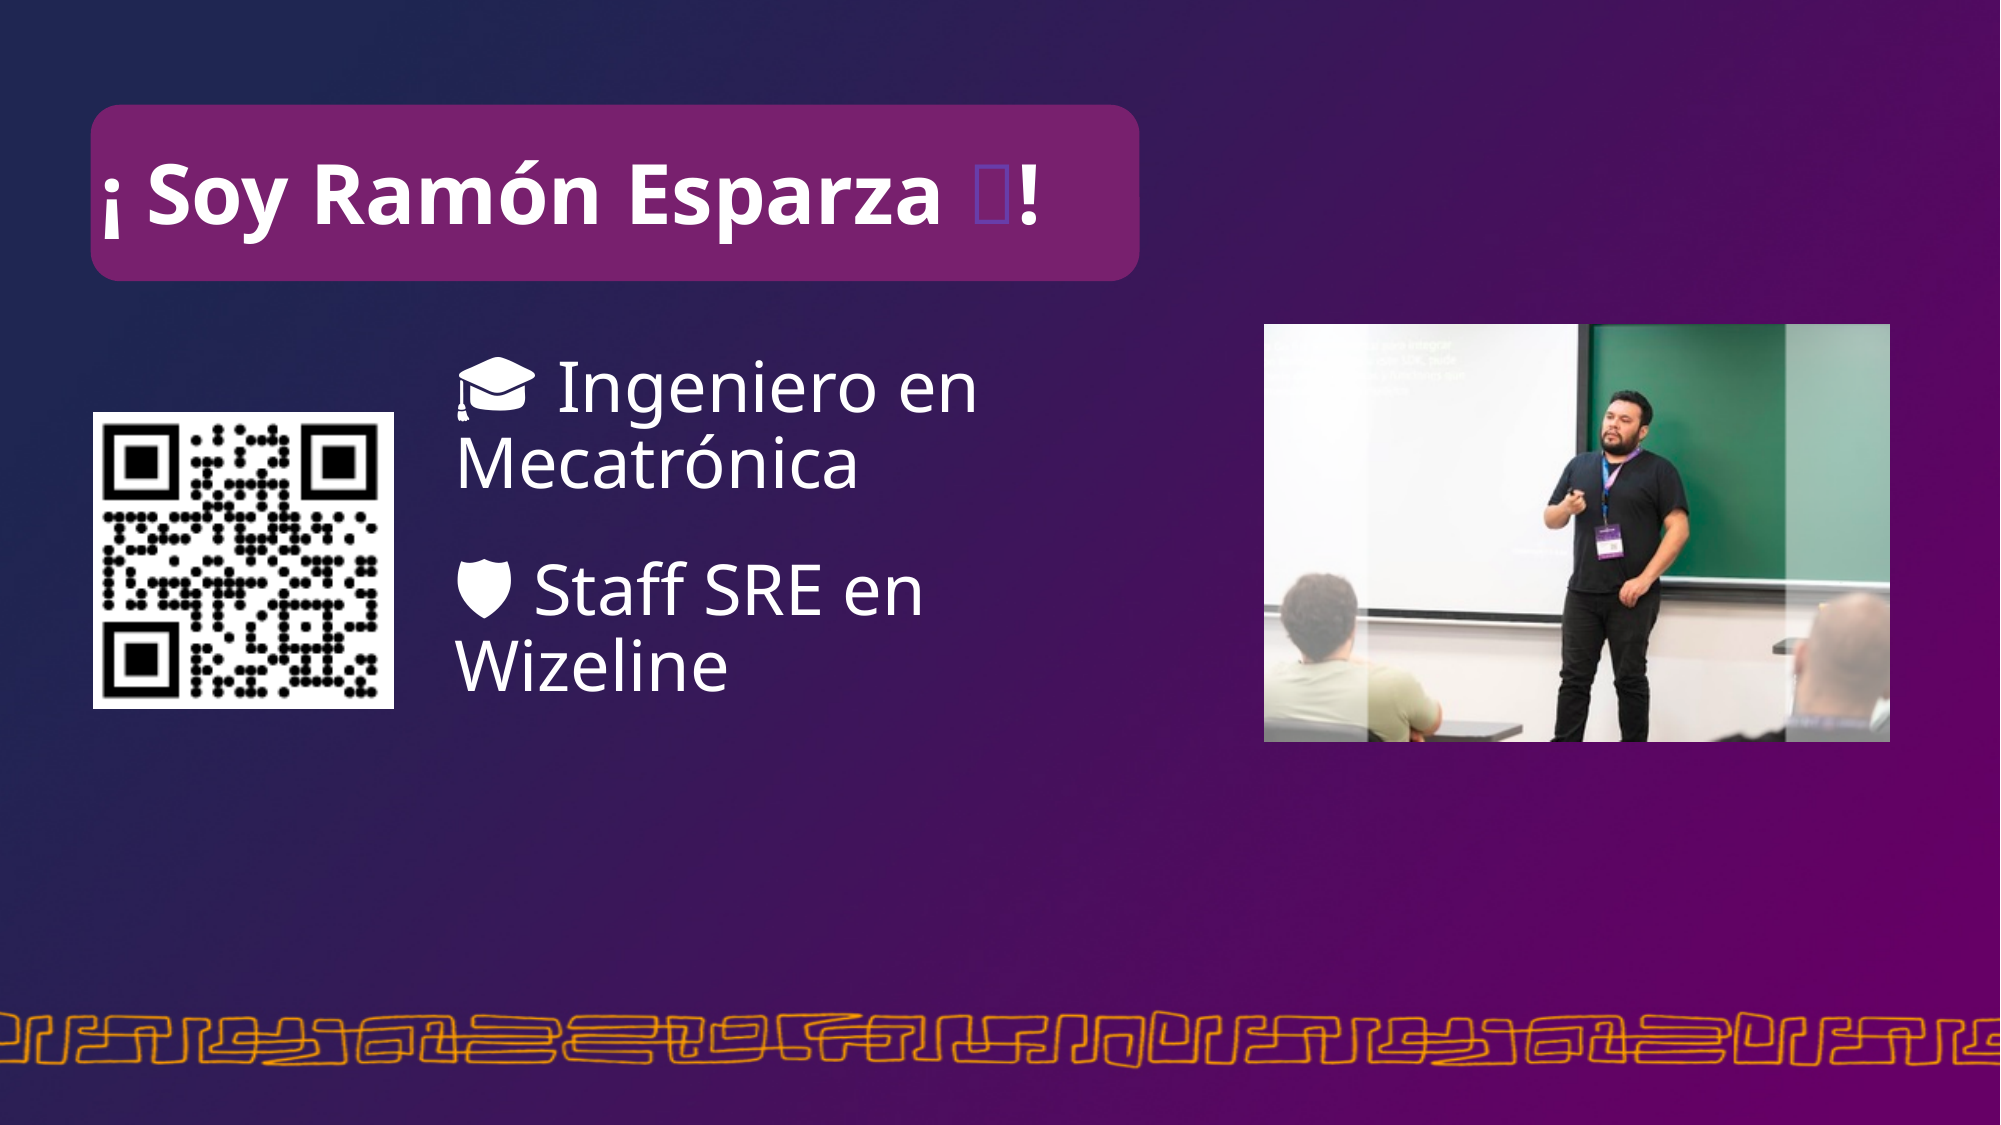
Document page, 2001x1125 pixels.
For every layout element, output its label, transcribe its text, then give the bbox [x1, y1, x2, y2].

text_box ¡ Soy Ramón Esparza 👋! [70, 134, 1071, 250]
picture [0, 0, 2000, 1125]
text_box 🎓 Ingeniero en Mecatrónica 🛡️ Staff SRE en Wizeline [424, 424, 1100, 886]
